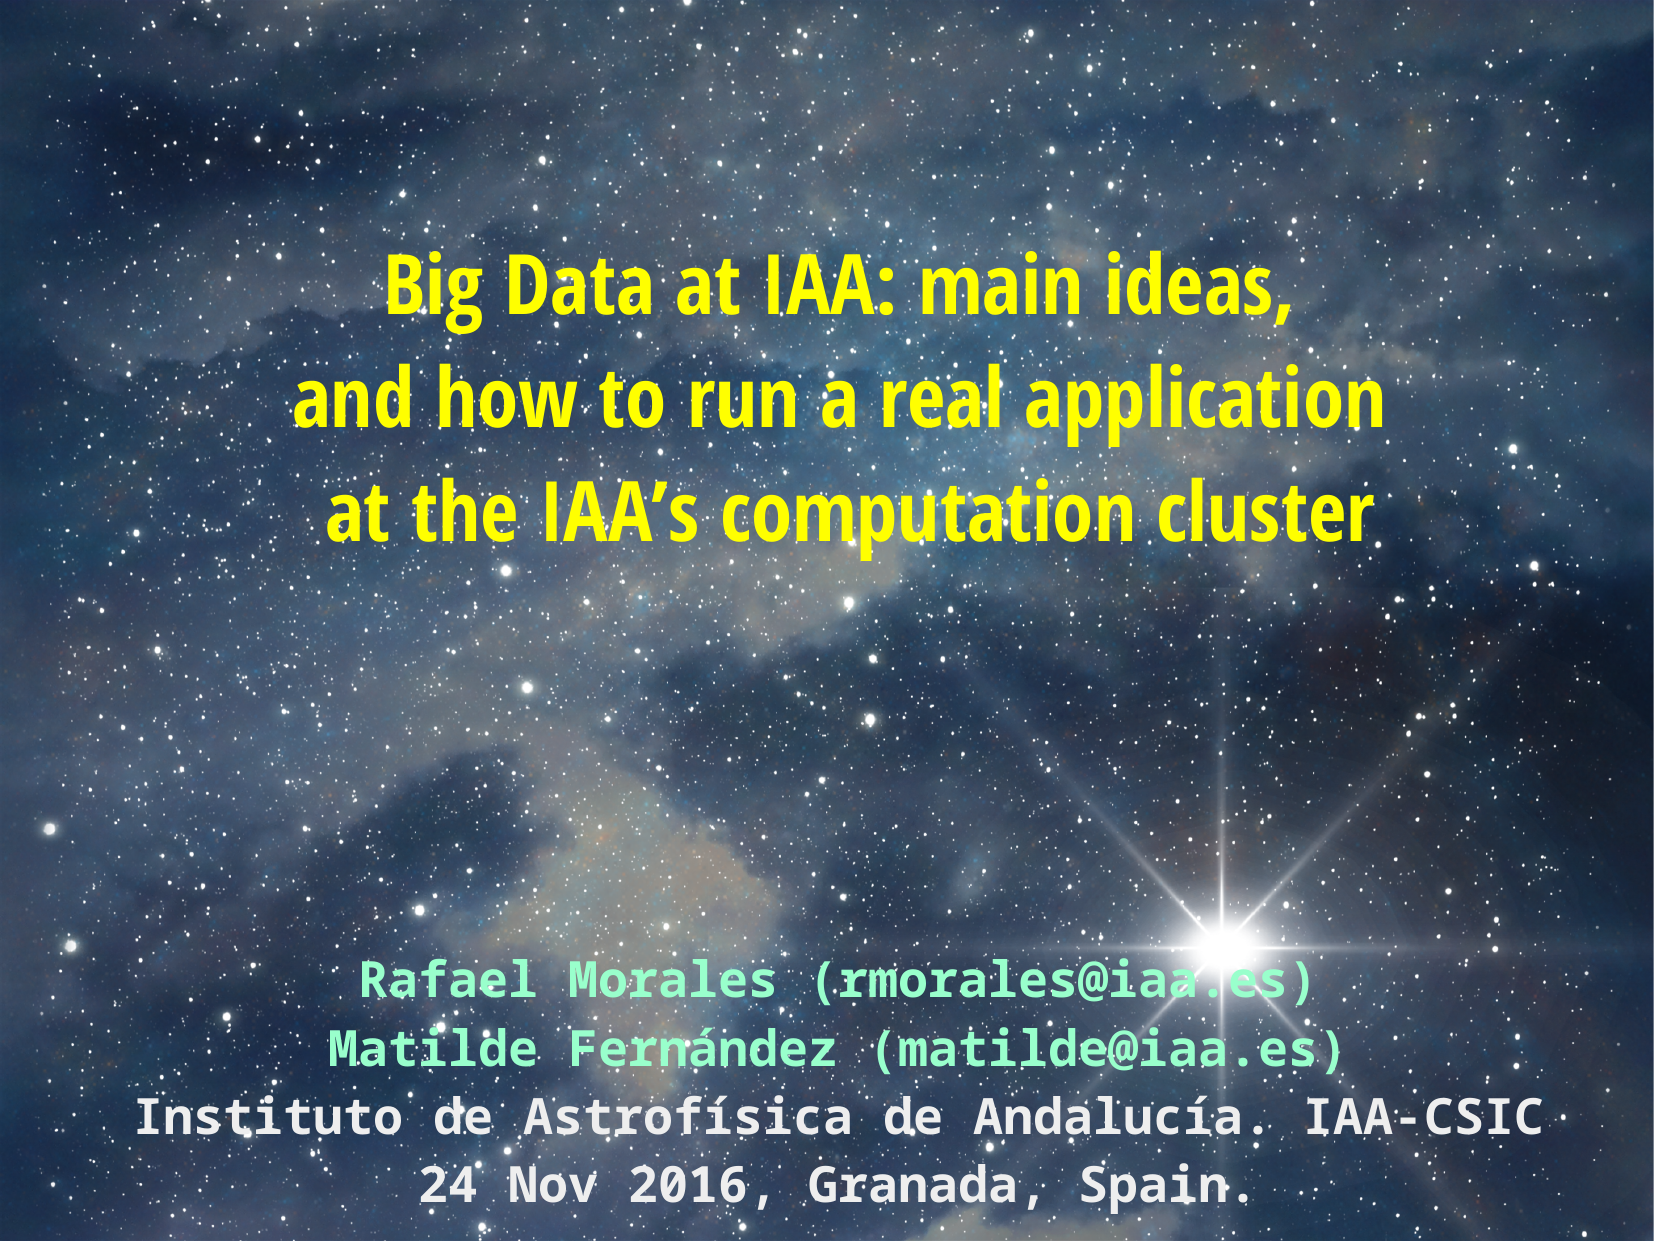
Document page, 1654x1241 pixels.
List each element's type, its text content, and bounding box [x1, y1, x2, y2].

title Rafael Morales (rmorales@iaa.es) Matilde Fernández (matilde@iaa.es) Instituto de Astrofísica de Andalucía. IAA-CSIC 24 Nov 2016, Granada, Spain. [106, 944, 1571, 1217]
picture [0, 0, 1654, 1241]
subtitle Big Data at IAA: main ideas, and how to run a real application at the IAA’s computation cluster [94, 188, 1607, 603]
